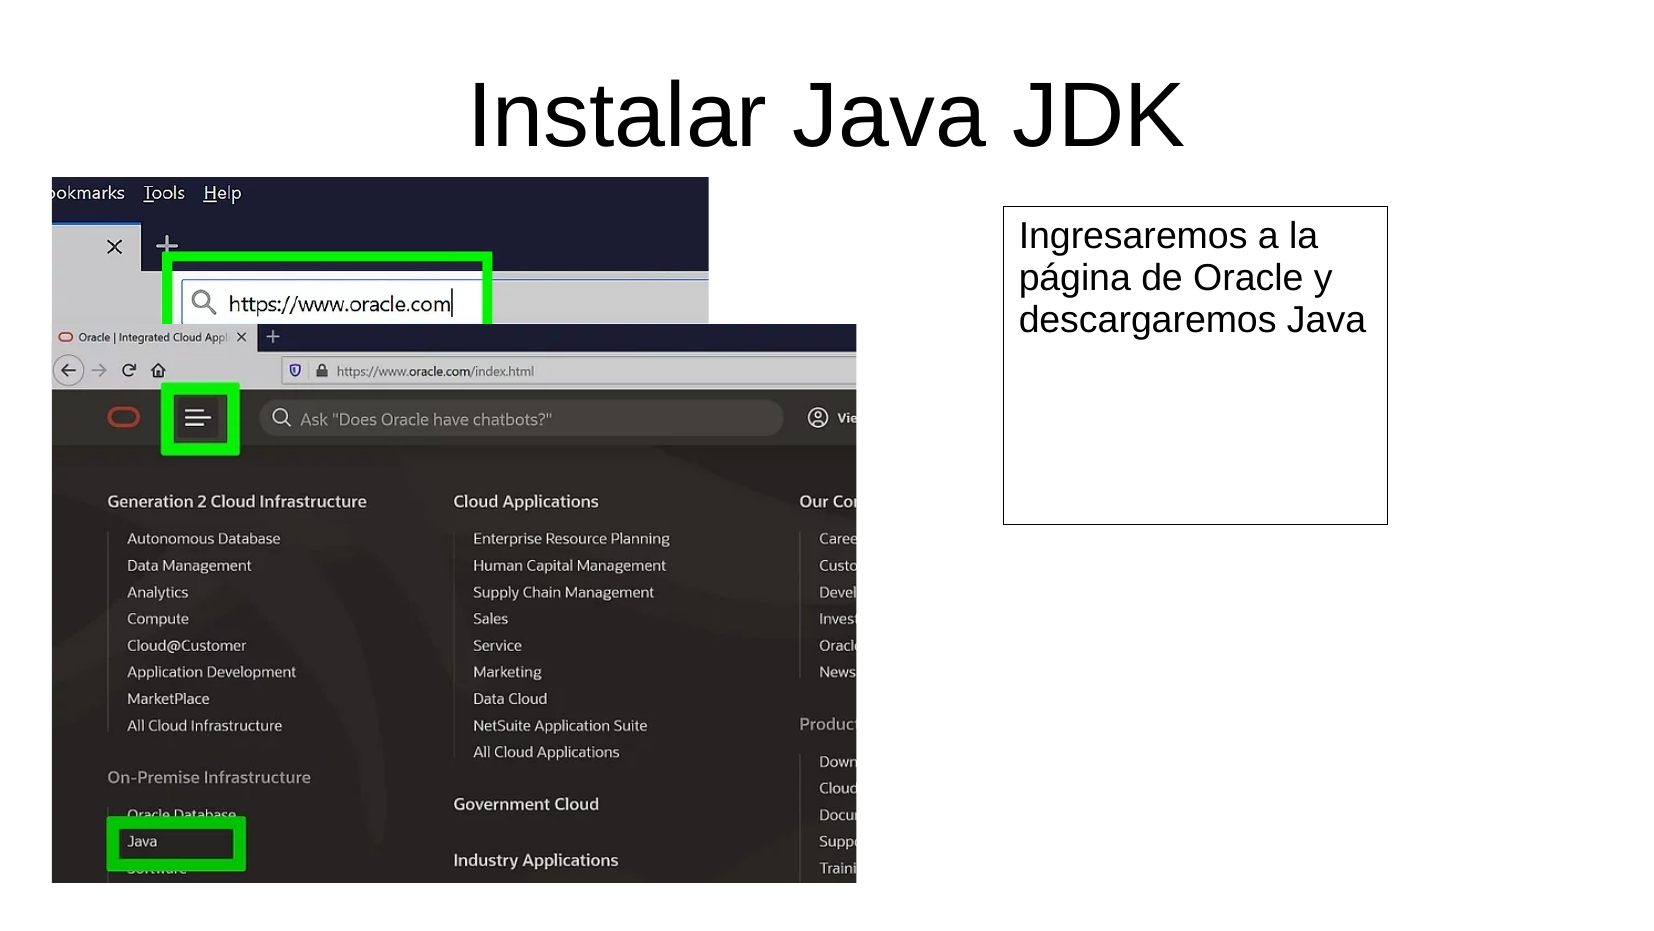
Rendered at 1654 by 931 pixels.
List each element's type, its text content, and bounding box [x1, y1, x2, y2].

text_box Ingresaremos a la página de Oracle y descargaremos Java [1003, 206, 1388, 525]
title Instalar Java JDK [82, 37, 1571, 193]
picture [51, 177, 857, 883]
